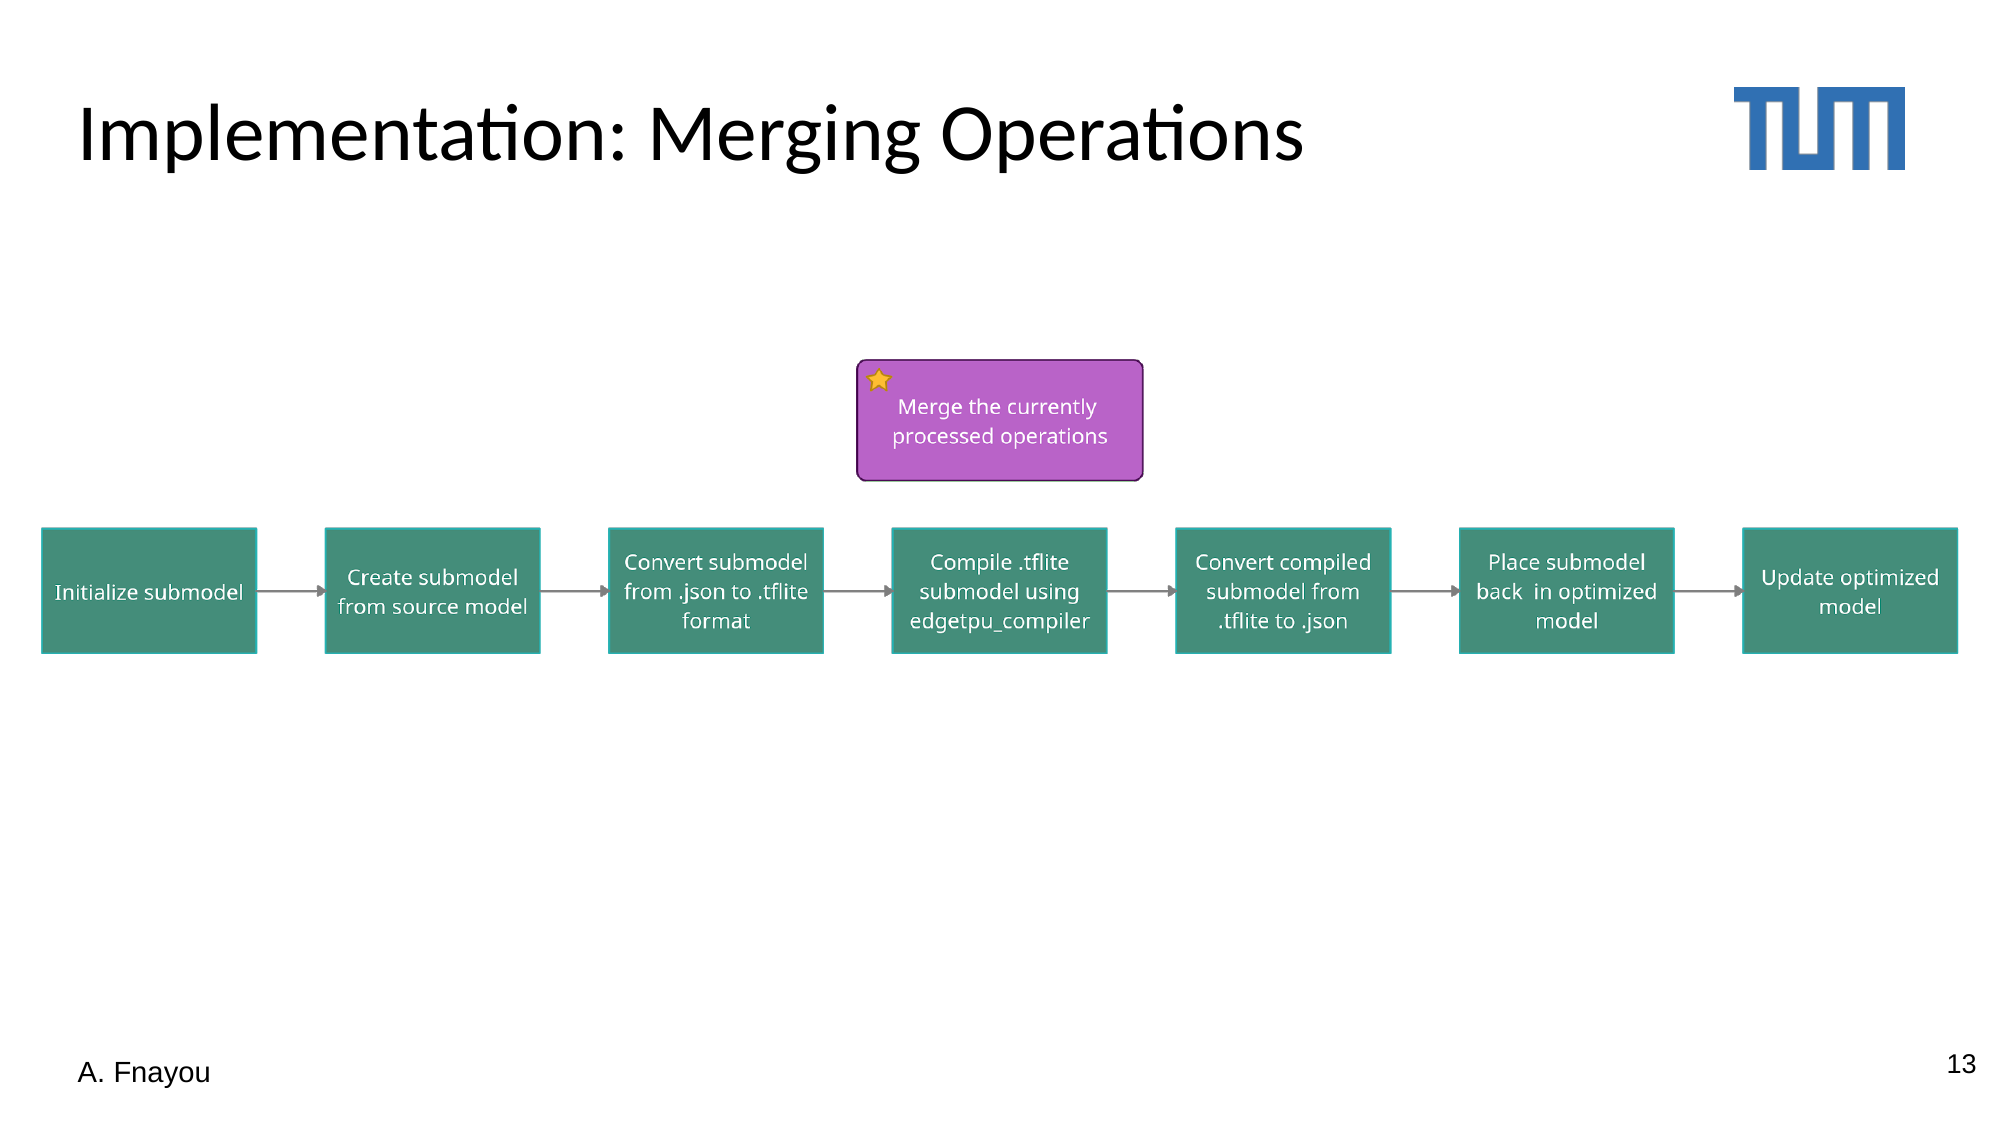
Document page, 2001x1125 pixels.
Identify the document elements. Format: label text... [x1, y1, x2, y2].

slide_number <number> [1871, 1038, 1992, 1125]
text_box A. Fnayou [62, 1038, 233, 1104]
text_box Implementation: Merging Operations [62, 64, 1698, 192]
picture [1734, 87, 1905, 170]
picture [24, 342, 1975, 671]
